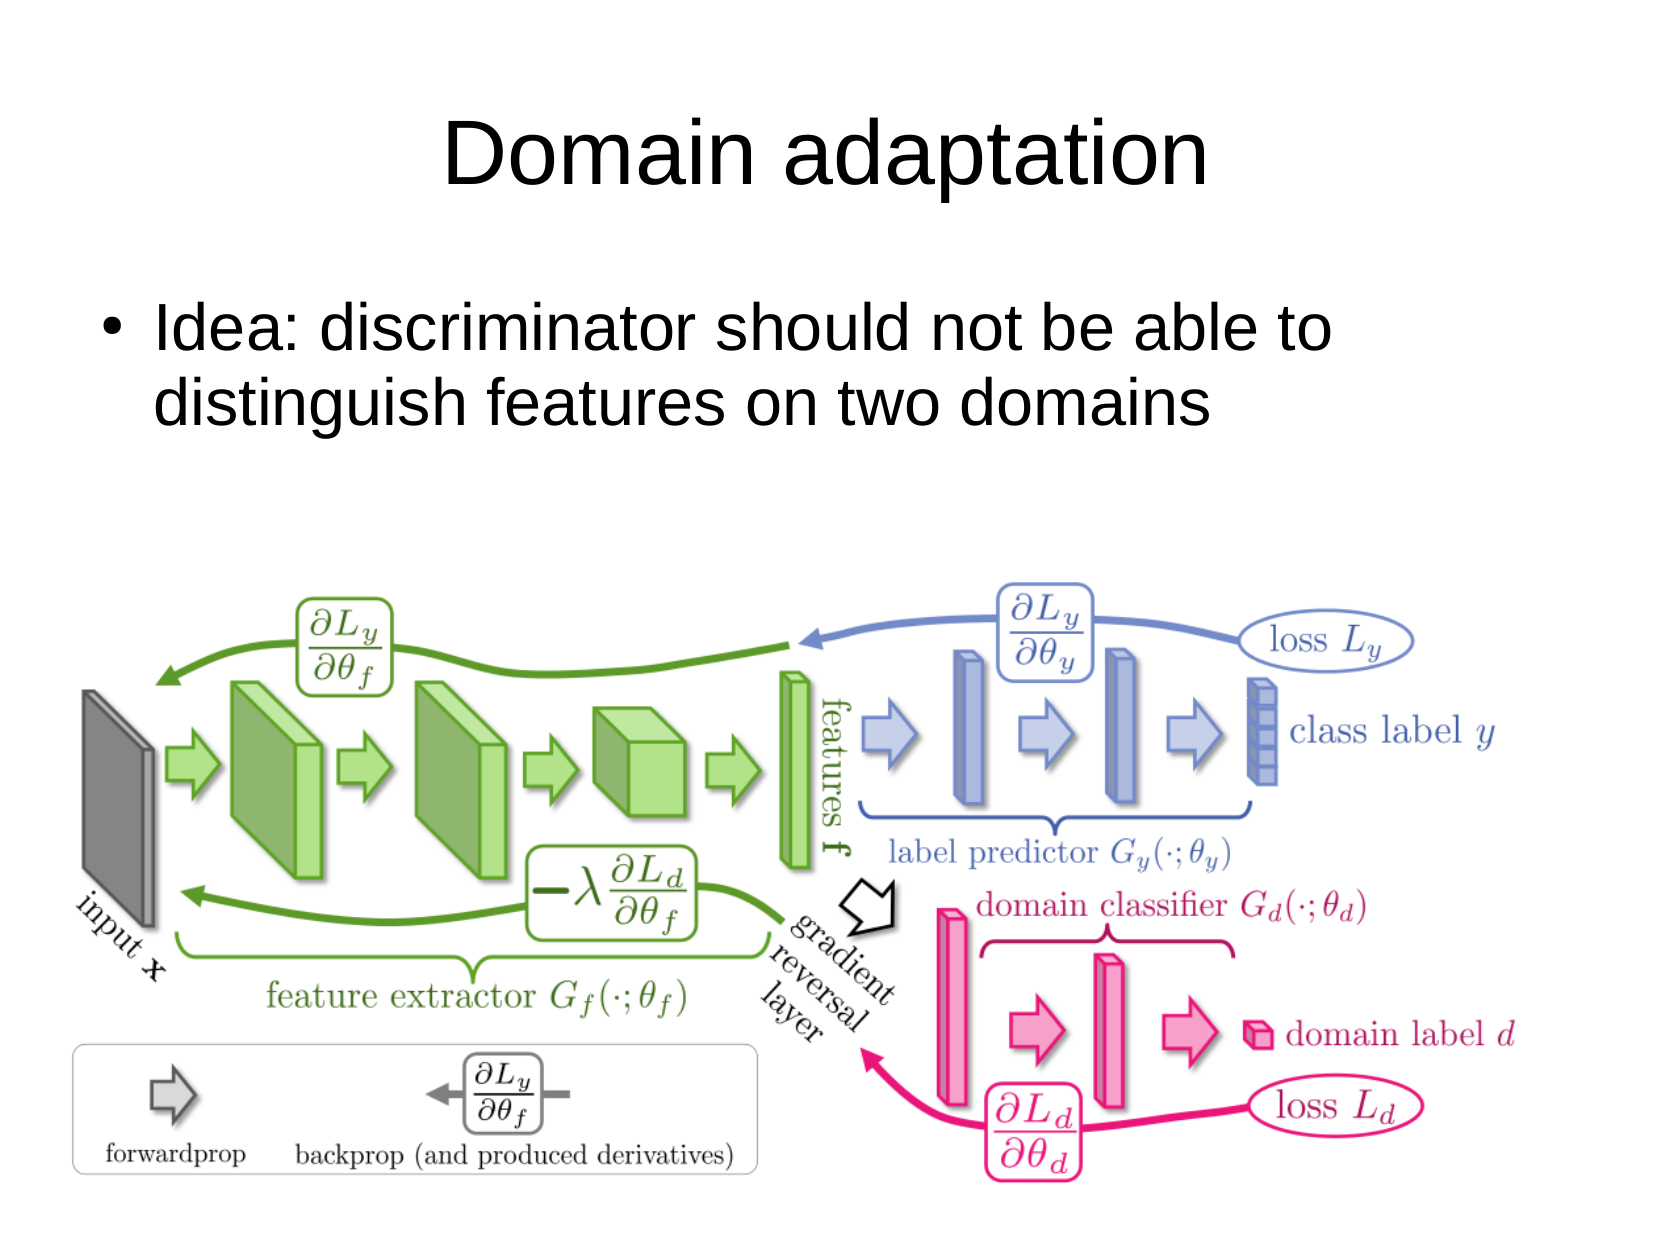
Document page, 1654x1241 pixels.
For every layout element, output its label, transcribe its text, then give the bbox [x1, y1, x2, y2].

title Domain adaptation [82, 49, 1571, 257]
list Idea: discriminator should not be able to distinguish features on two domains [82, 290, 1571, 1010]
picture [67, 581, 1527, 1185]
